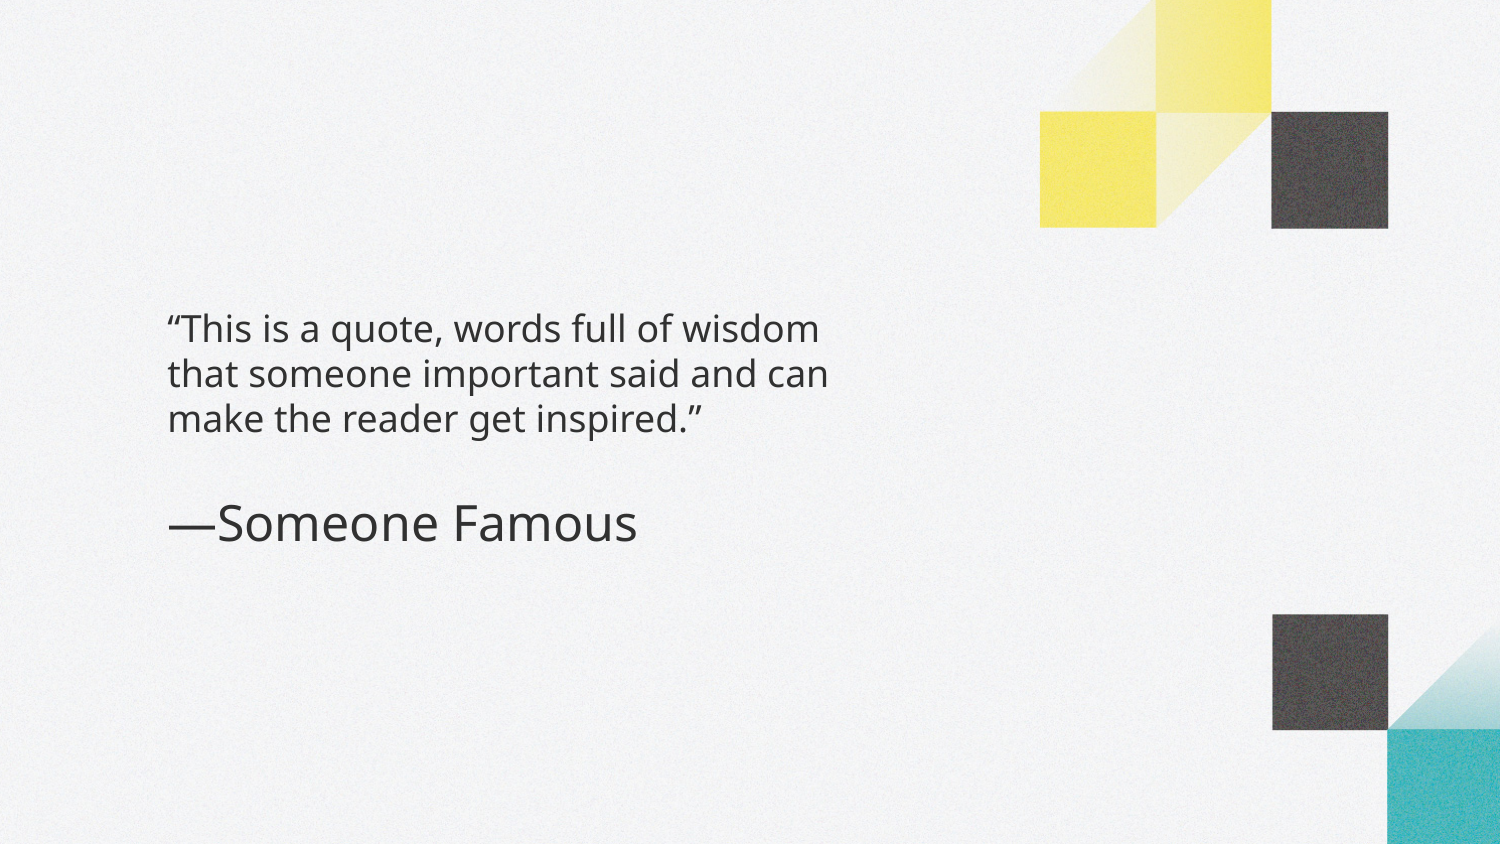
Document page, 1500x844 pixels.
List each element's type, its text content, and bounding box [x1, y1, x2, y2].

subtitle “This is a quote, words full of wisdom that someone important said and can make the reader get inspired.” [152, 272, 874, 473]
picture [0, 0, 1500, 844]
title —Someone Famous [152, 473, 874, 571]
